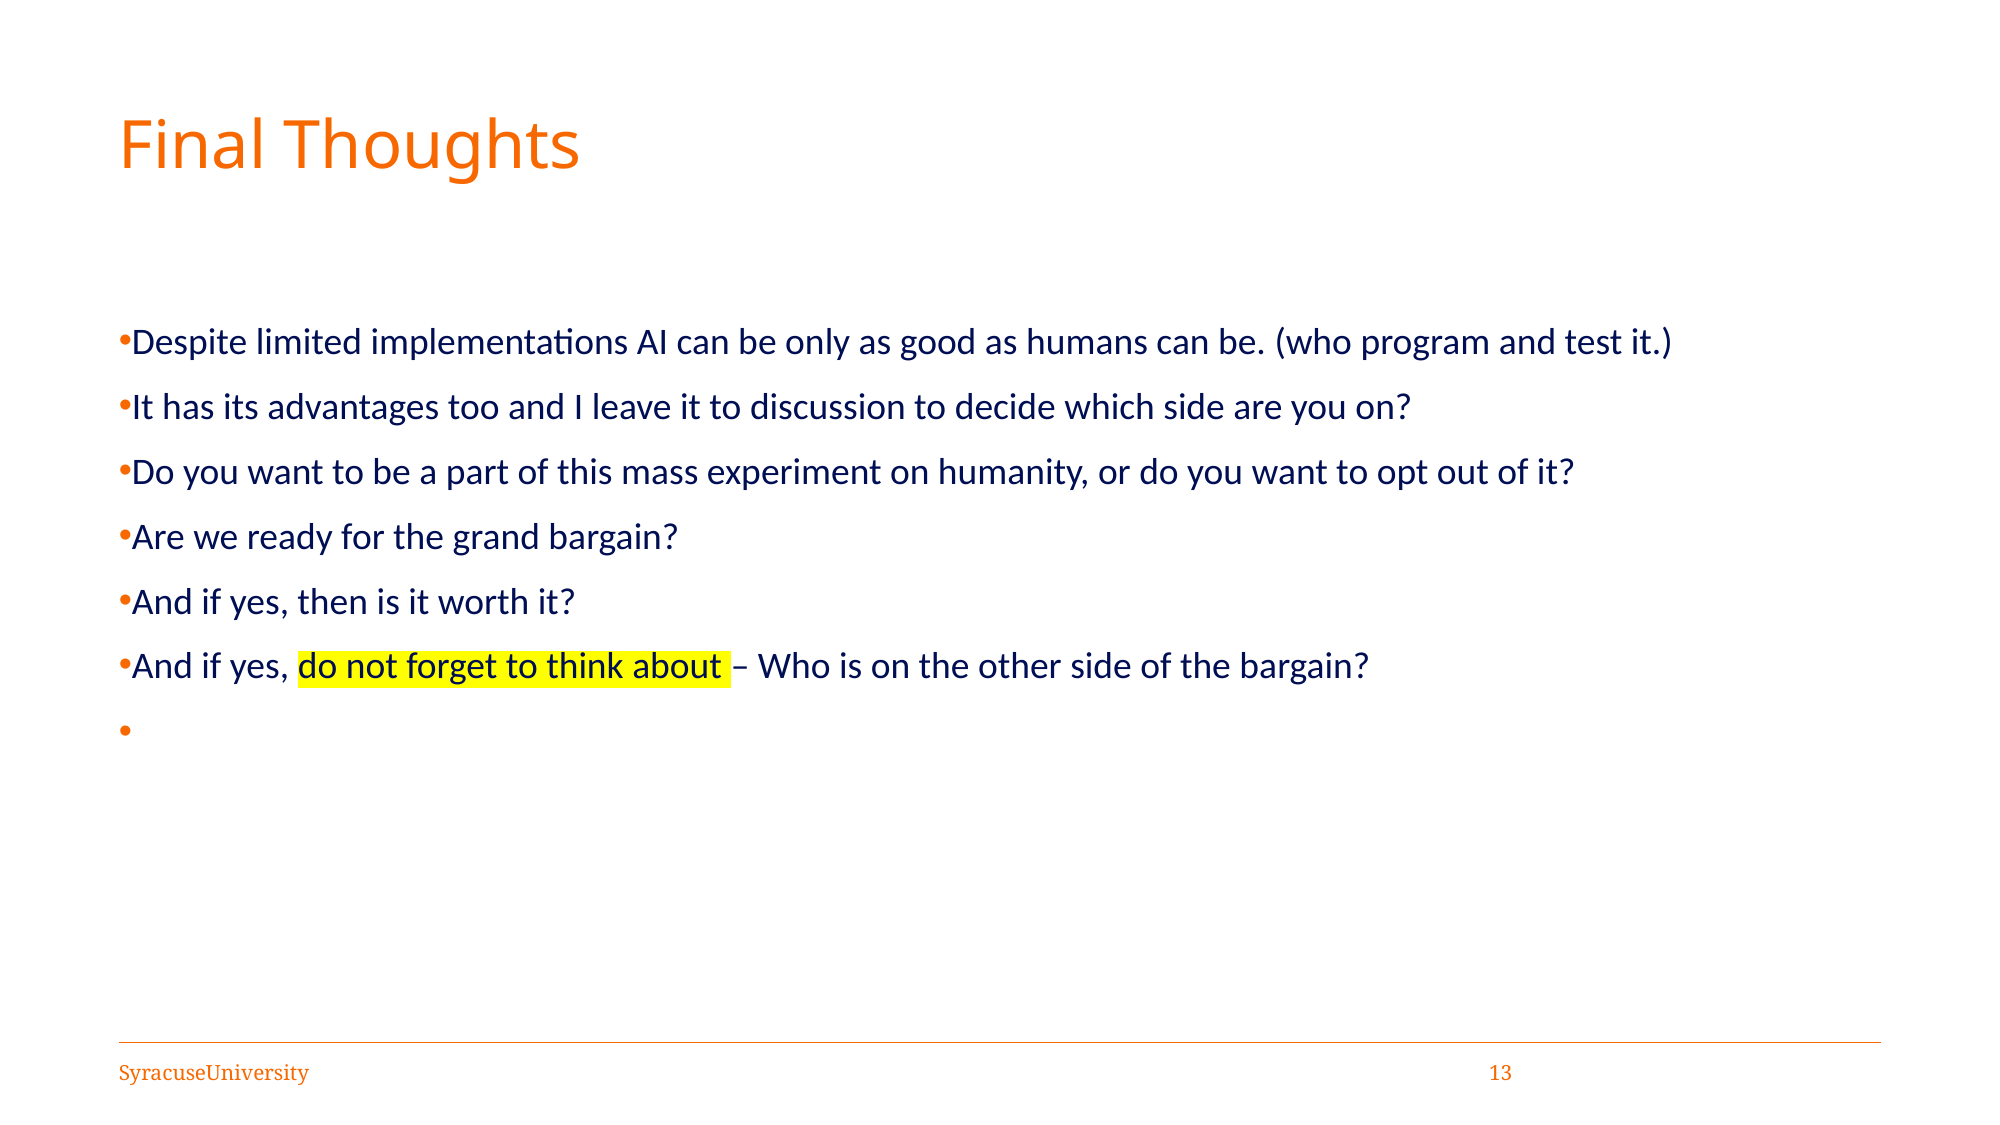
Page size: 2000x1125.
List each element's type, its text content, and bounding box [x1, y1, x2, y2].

list Despite limited implementations AI can be only as good as humans can be. (who program and test it.) It has its advantages too and I leave it to discussion to decide which side are you on? Do you want to be a part of this mass experiment on humanity, or do you want to opt out of it? Are we ready for the grand bargain? And if yes, then is it worth it? And if yes, do not forget to think about – Who is on the other side of the bargain? [118, 314, 1882, 982]
title Final Thoughts [118, 110, 1882, 173]
